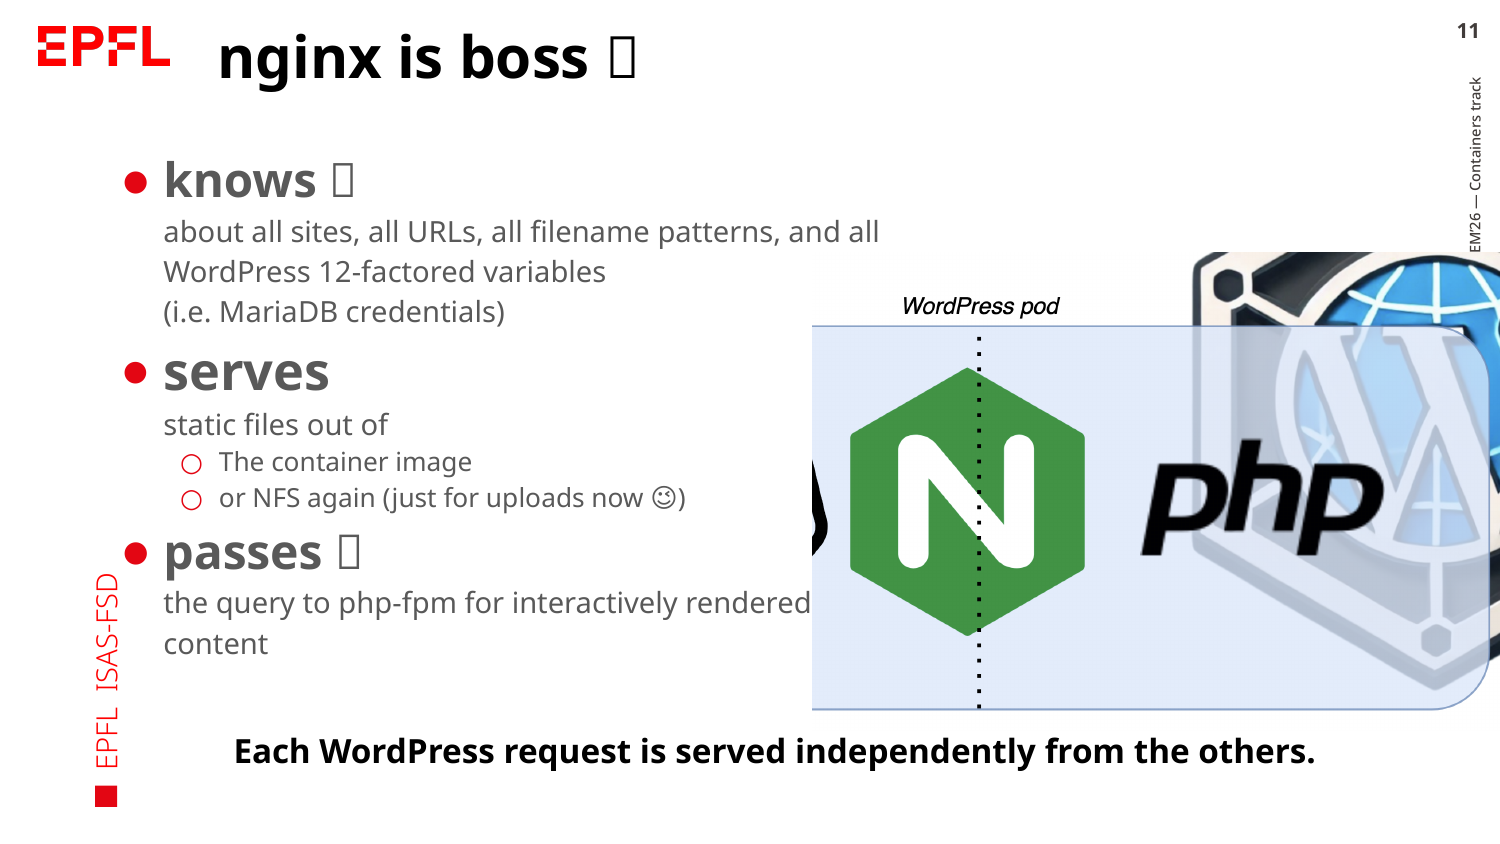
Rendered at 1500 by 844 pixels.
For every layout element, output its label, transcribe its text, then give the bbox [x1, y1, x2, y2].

title nginx is boss 👑 [202, 17, 1271, 106]
picture [812, 252, 1500, 731]
list knows 🧠 about all sites, all URLs, all filename patterns, and all WordPress 12-factored variables (i.e. MariaDB credentials) serves 🧑‍🍳 static files out of The container image or NFS again (just for uploads now 😉) passes 🏈 the query to php-fpm for interactively rendered content [92, 126, 936, 676]
text_box Each WordPress request is served independently from the others. [218, 714, 1416, 795]
picture [38, 26, 170, 66]
slide_number <number> [1415, 0, 1496, 65]
